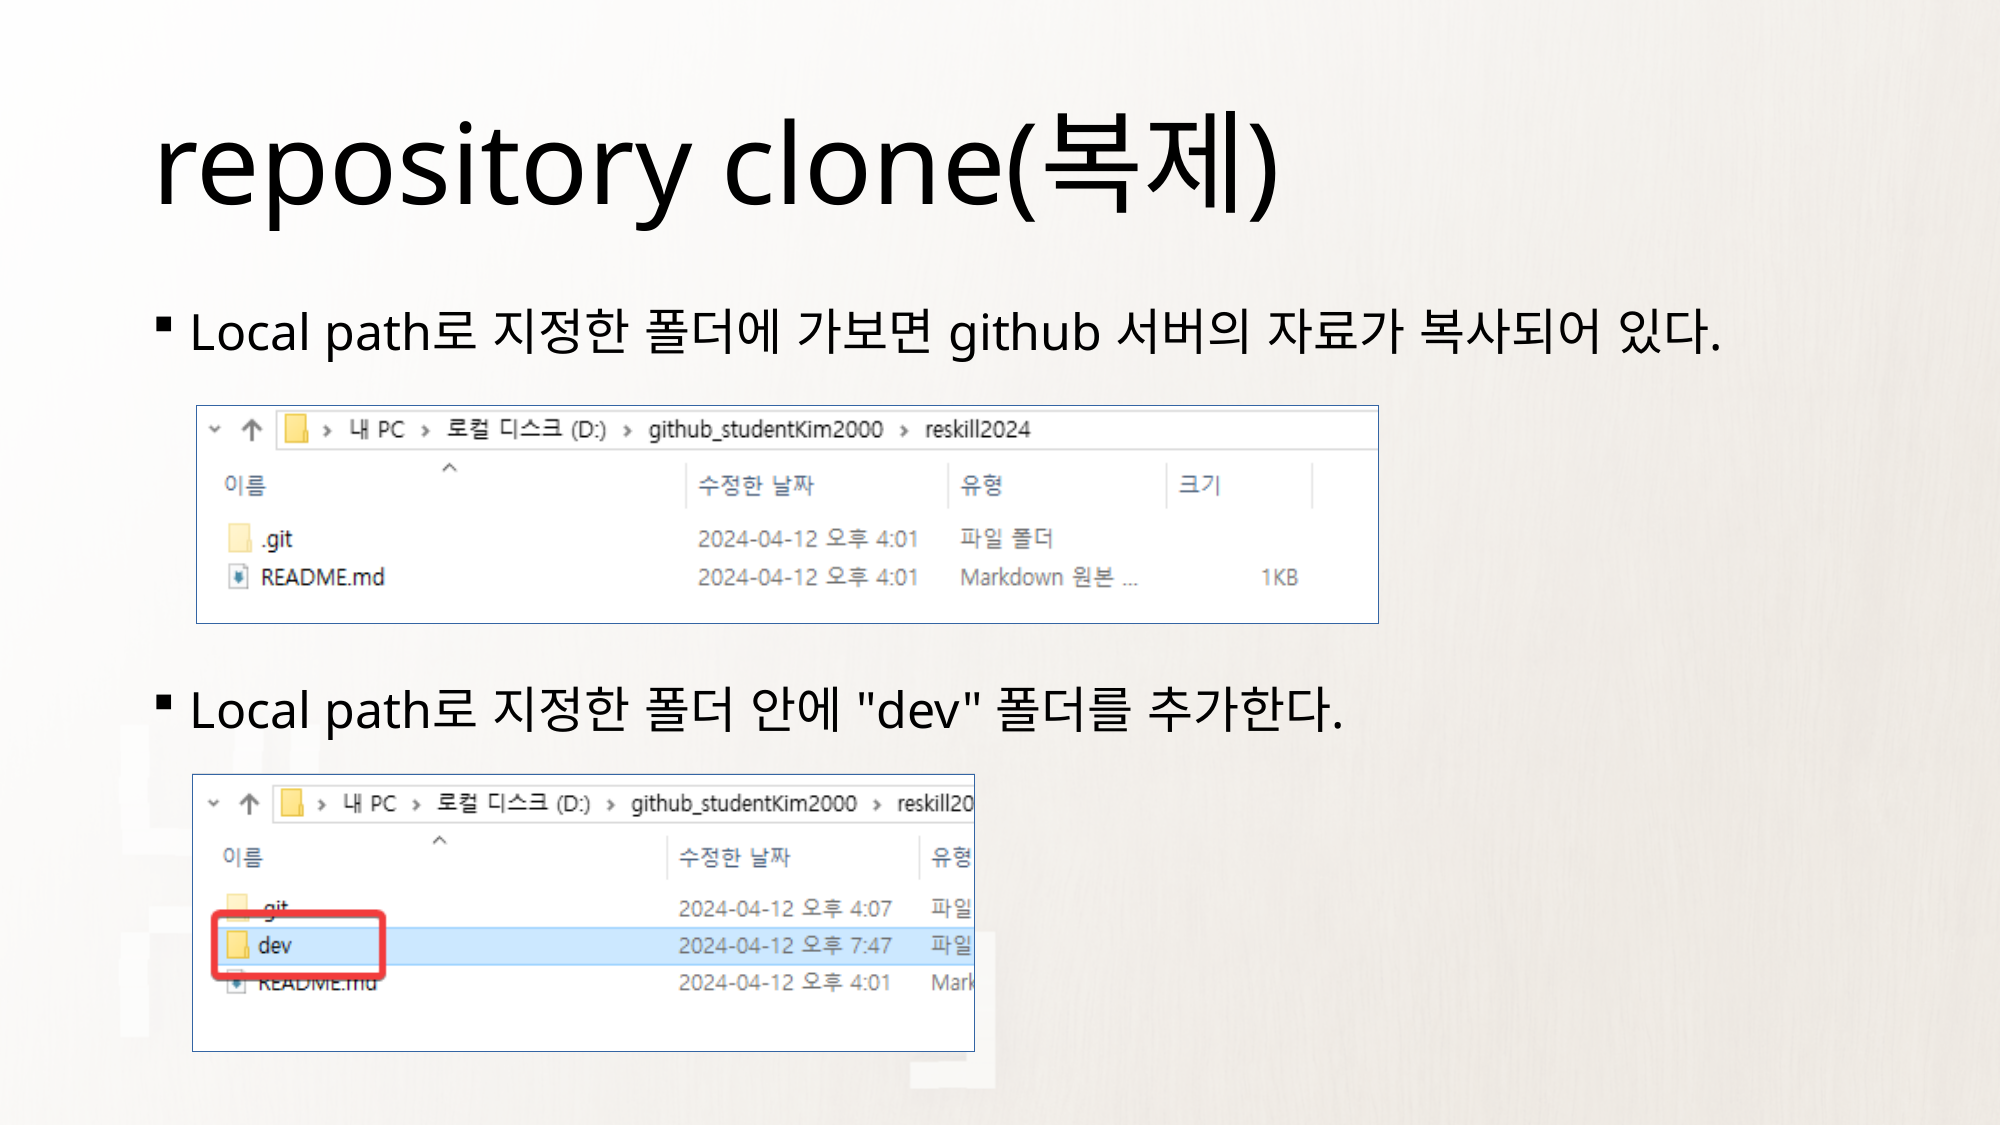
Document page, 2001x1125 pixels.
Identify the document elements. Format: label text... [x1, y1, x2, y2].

list Local path로 지정한 폴더에 가보면 github 서버의 자료가 복사되어 있다. [137, 299, 2000, 397]
title repository clone(복제) [137, 59, 1863, 278]
list Local path로 지정한 폴더 안에 "dev" 폴더를 추가한다. [137, 677, 2000, 775]
picture [192, 773, 975, 1052]
picture [196, 405, 1379, 624]
